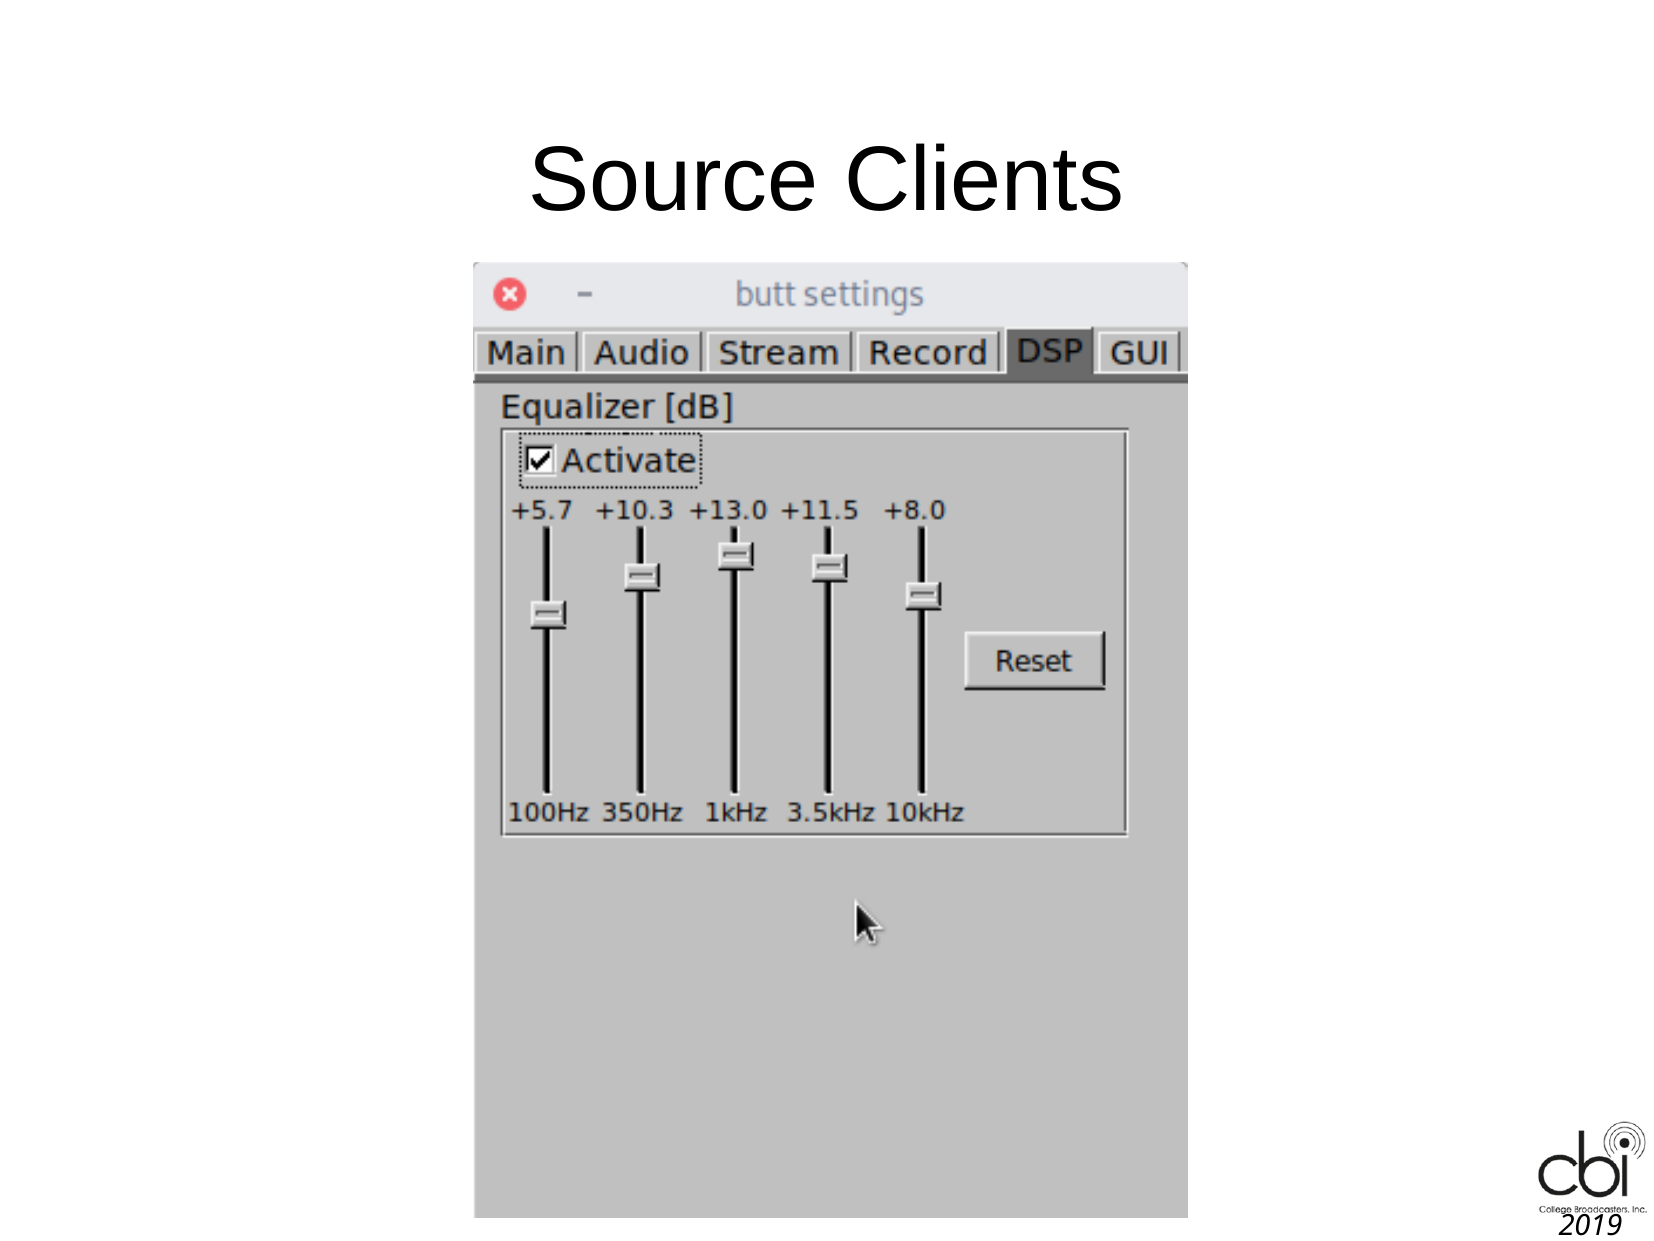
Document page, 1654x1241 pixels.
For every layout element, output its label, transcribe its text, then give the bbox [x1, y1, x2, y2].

text_box Source Clients [513, 120, 1140, 238]
picture [1529, 1120, 1654, 1216]
picture [473, 262, 1188, 1218]
